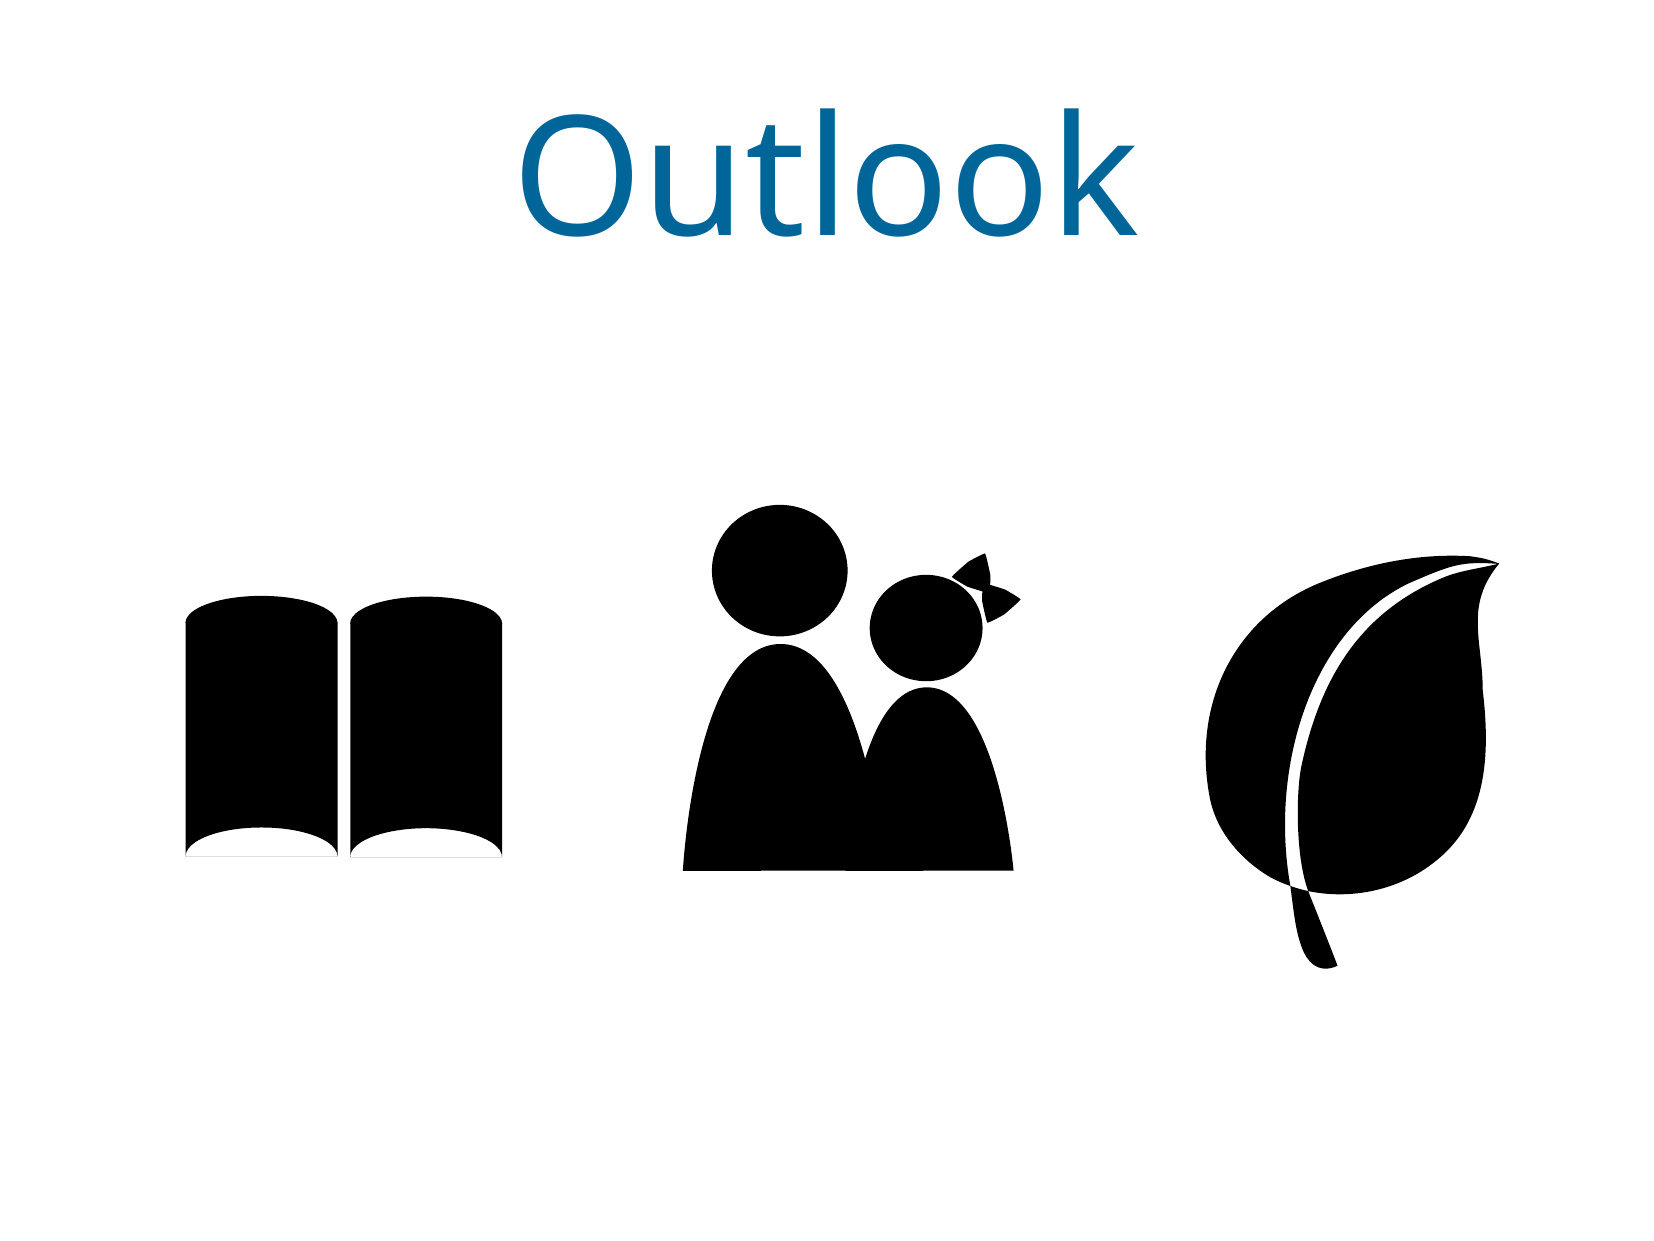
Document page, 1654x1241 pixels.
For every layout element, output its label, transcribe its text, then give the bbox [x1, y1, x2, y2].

picture [105, 488, 577, 961]
title Outlook [82, 65, 1571, 276]
picture [578, 413, 1606, 1034]
